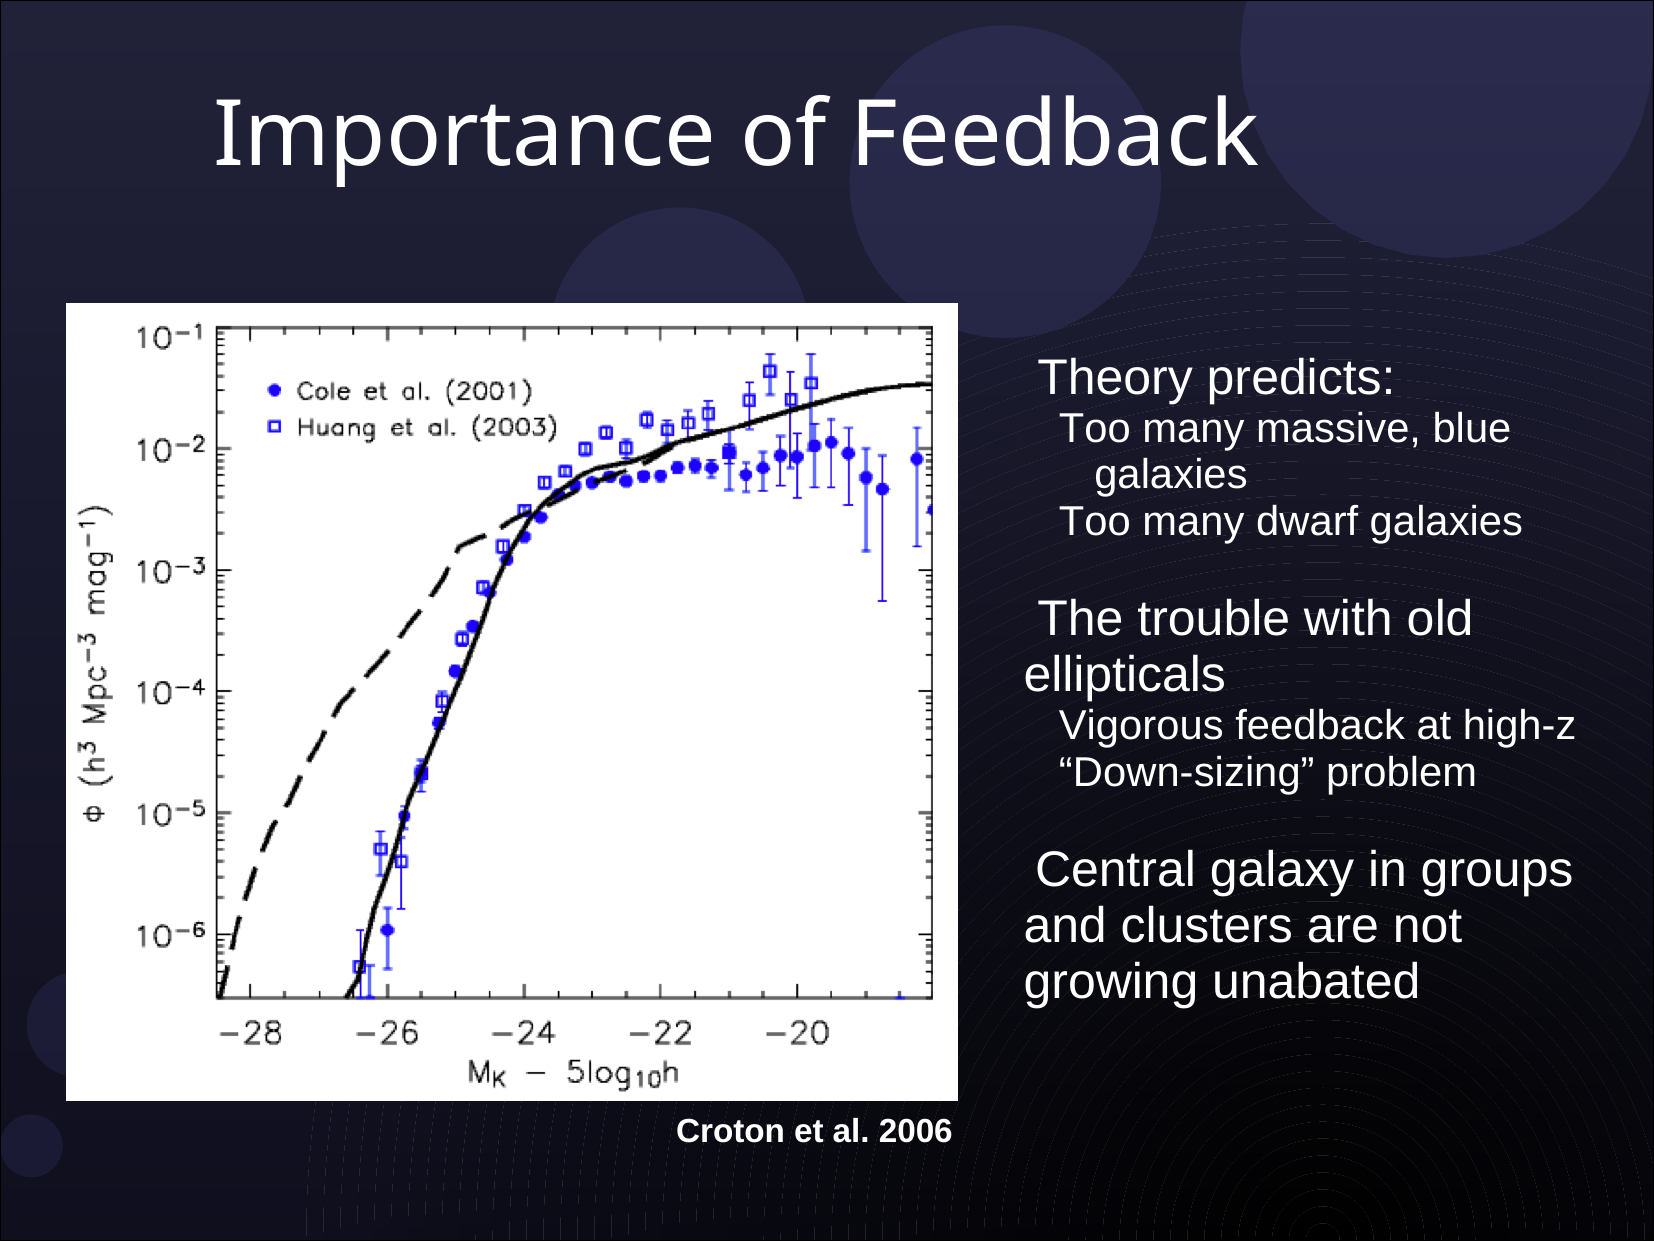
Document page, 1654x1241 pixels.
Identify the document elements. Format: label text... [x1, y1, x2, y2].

picture [66, 303, 958, 1101]
text_box Theory predicts: Too many massive, blue galaxies Too many dwarf galaxies The trouble with old ellipticals Vigorous feedback at high-z “Down-sizing” problem Central galaxy in groups and clusters are not growing unabated [1020, 345, 1588, 1059]
text_box Croton et al. 2006 [676, 1112, 955, 1150]
text_box Importance of Feedback [213, 67, 1438, 197]
